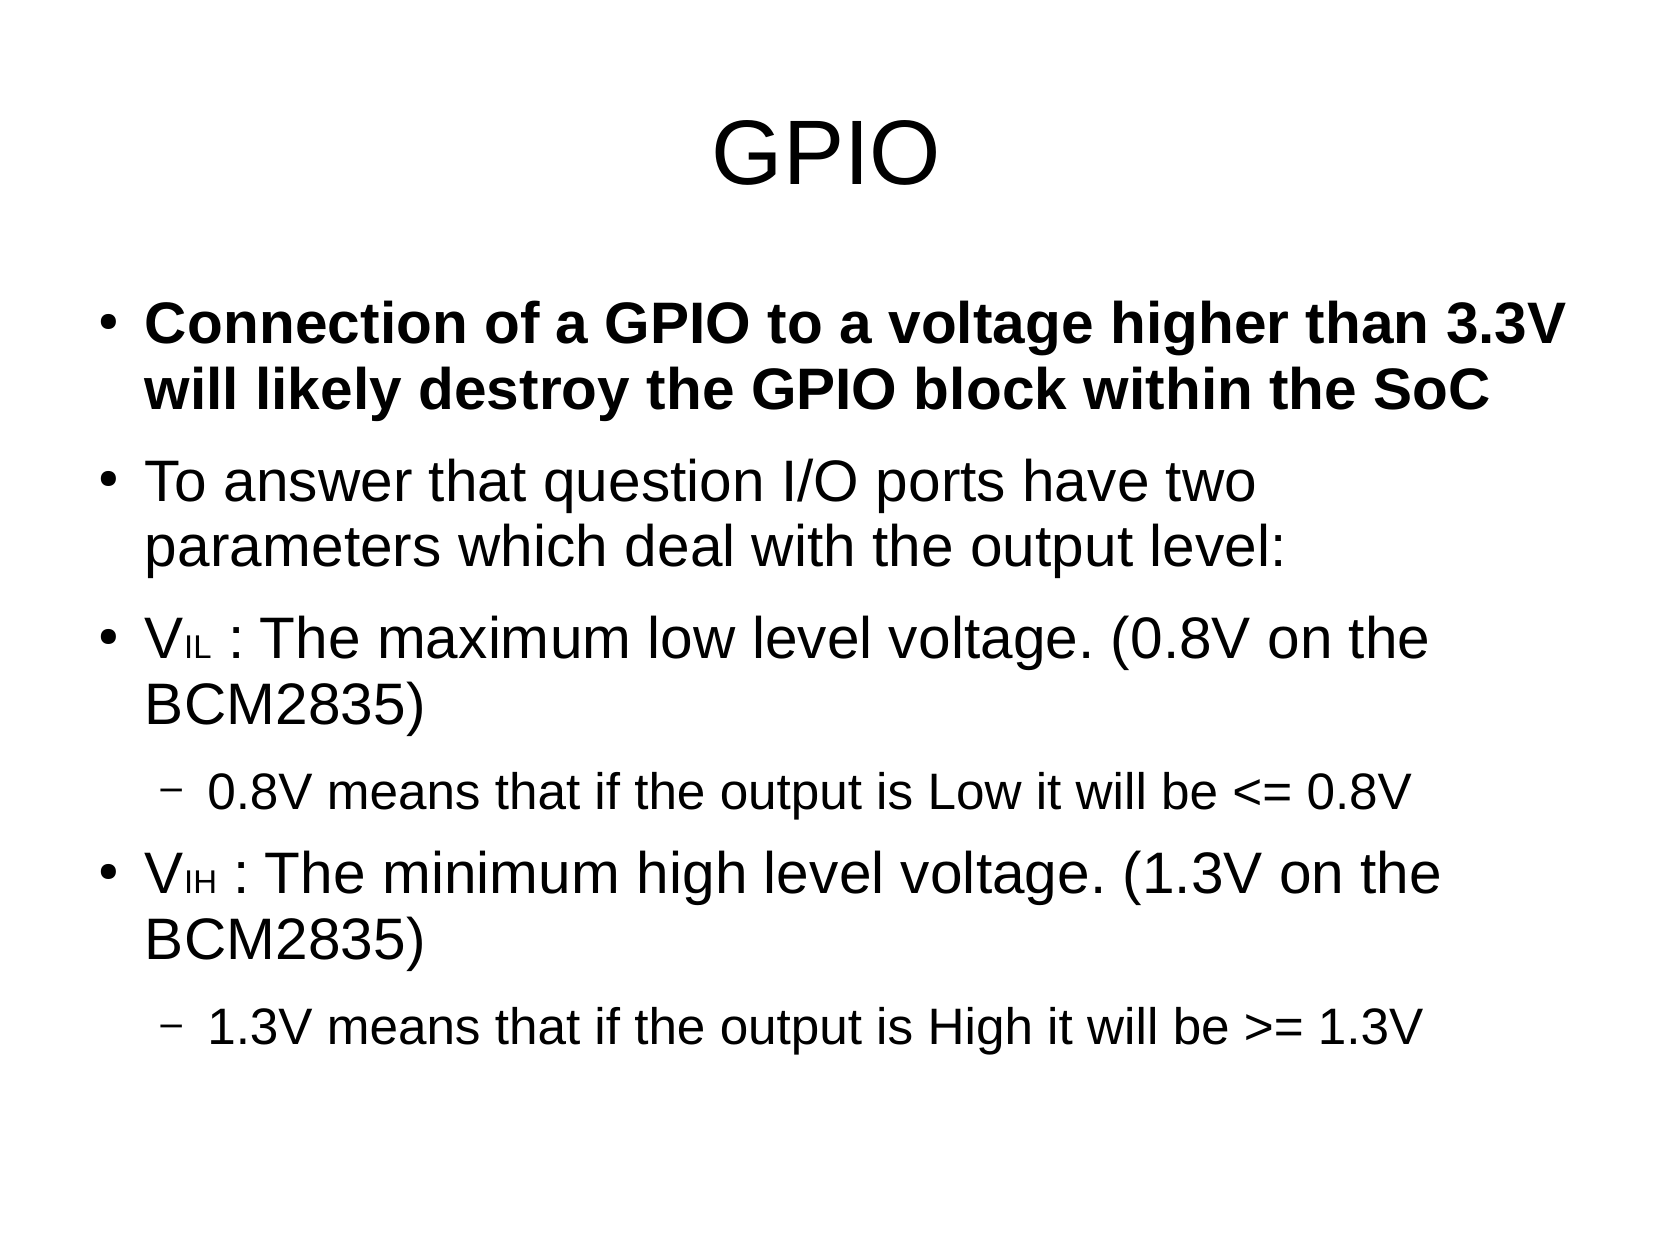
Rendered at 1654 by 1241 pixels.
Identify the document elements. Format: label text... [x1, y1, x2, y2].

list Connection of a GPIO to a voltage higher than 3.3V will likely destroy the GPIO block within the SoC To answer that question I/O ports have two parameters which deal with the output level: VIL : The maximum low level voltage. (0.8V on the BCM2835) 0.8V means that if the output is Low it will be <= 0.8V VIH : The minimum high level voltage. (1.3V on the BCM2835) 1.3V means that if the output is High it will be >= 1.3V [82, 290, 1571, 1066]
title GPIO [82, 49, 1571, 257]
